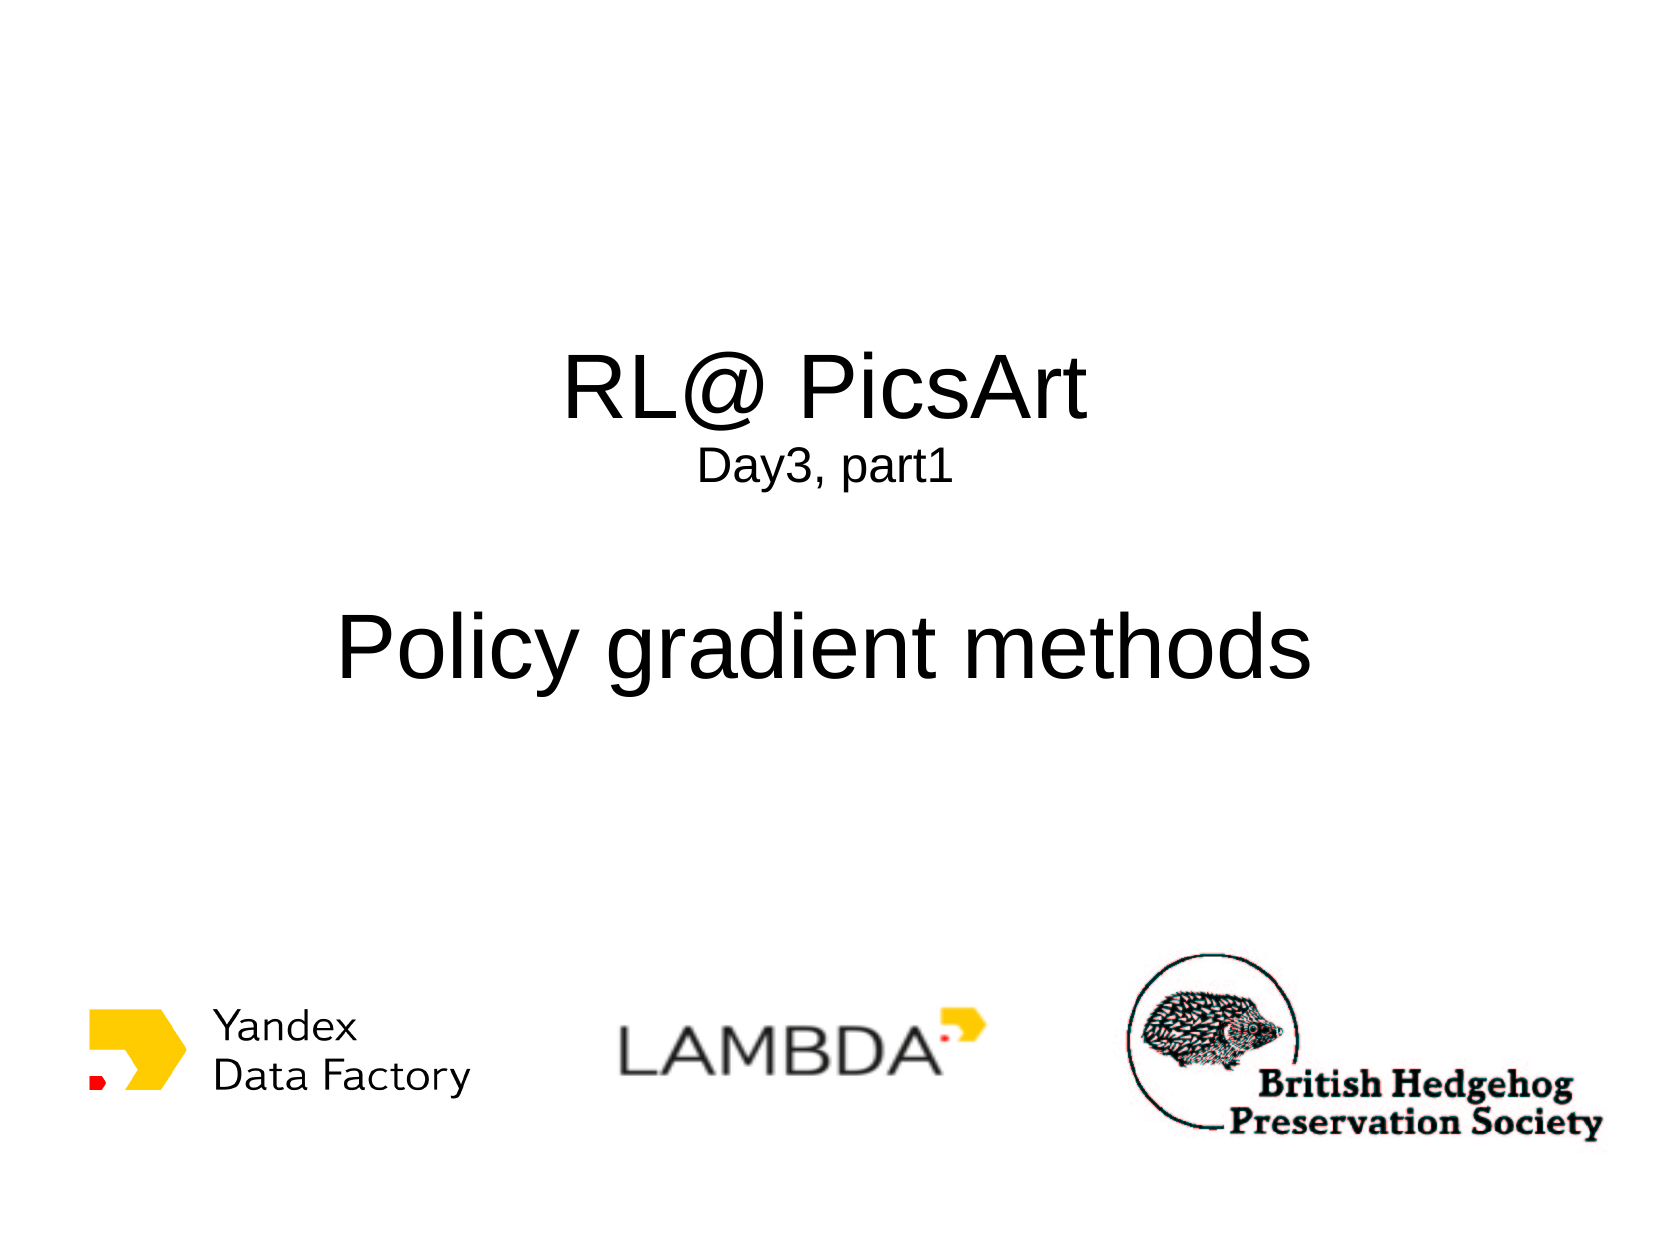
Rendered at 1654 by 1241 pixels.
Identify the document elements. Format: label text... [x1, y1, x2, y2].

picture [1050, 869, 1654, 1241]
picture [585, 872, 1006, 1213]
text_box RL@ PicsArt Day3, part1 Policy gradient methods [0, 311, 1654, 723]
picture [0, 929, 556, 1171]
